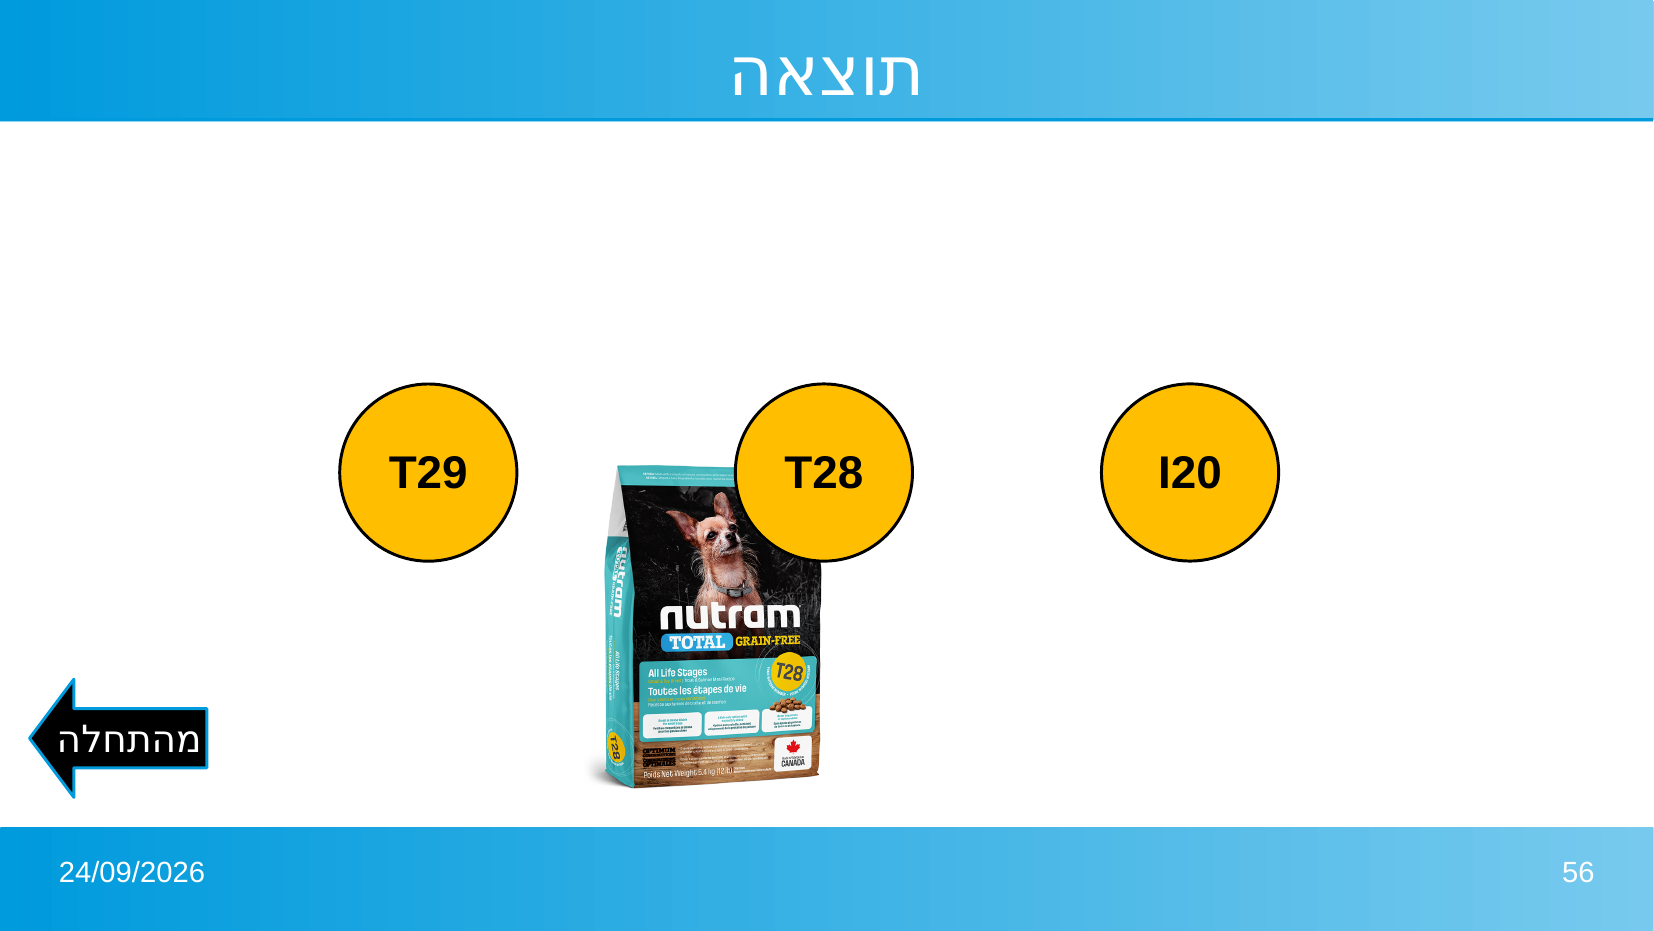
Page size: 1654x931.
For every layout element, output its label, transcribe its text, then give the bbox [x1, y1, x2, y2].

text_box I20 [1101, 383, 1279, 562]
text_box מהתחלה [29, 679, 207, 798]
picture [578, 425, 845, 791]
text_box T29 [339, 383, 517, 562]
title תוצאה [59, 21, 1595, 116]
text_box T28 [735, 383, 913, 562]
